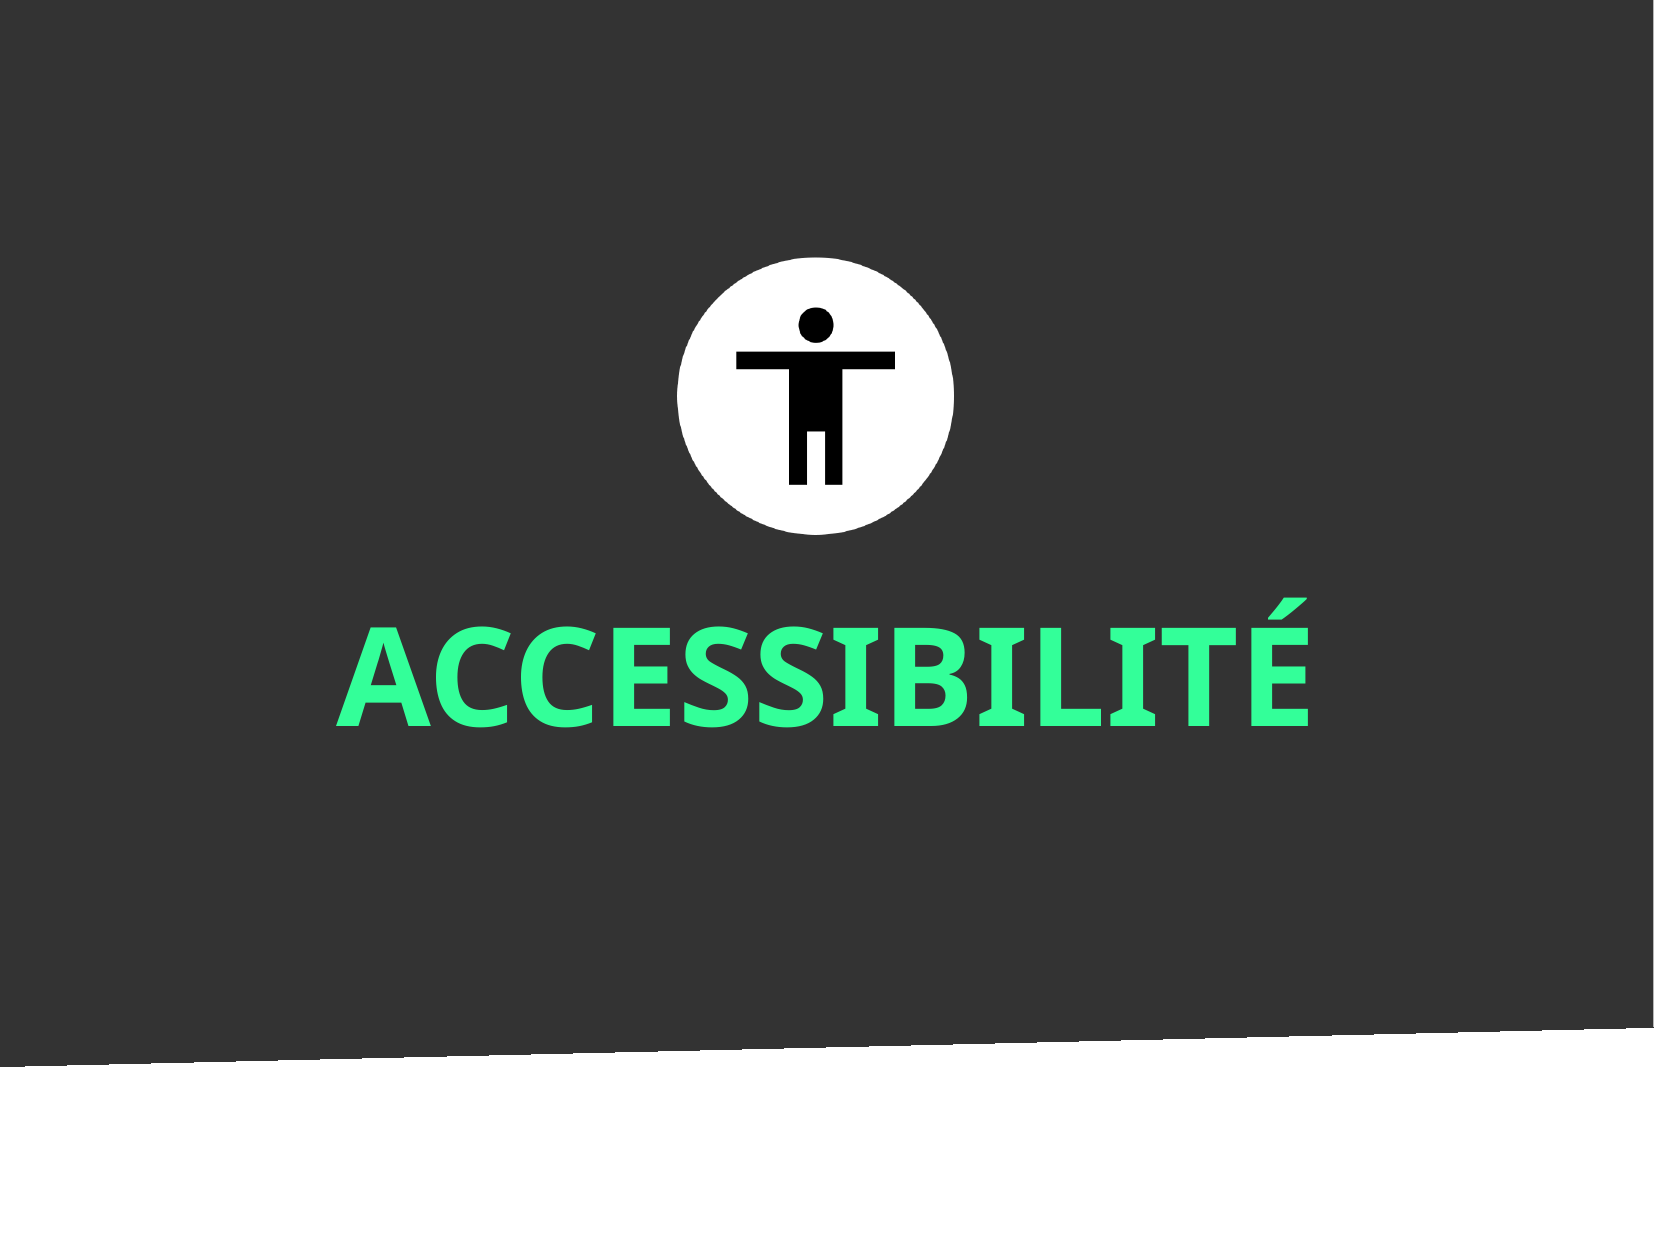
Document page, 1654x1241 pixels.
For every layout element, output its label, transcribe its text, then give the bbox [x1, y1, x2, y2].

picture [661, 253, 969, 538]
text_box [0, 0, 1654, 1067]
text_box ACCESSIBILITÉ [82, 49, 1571, 1109]
